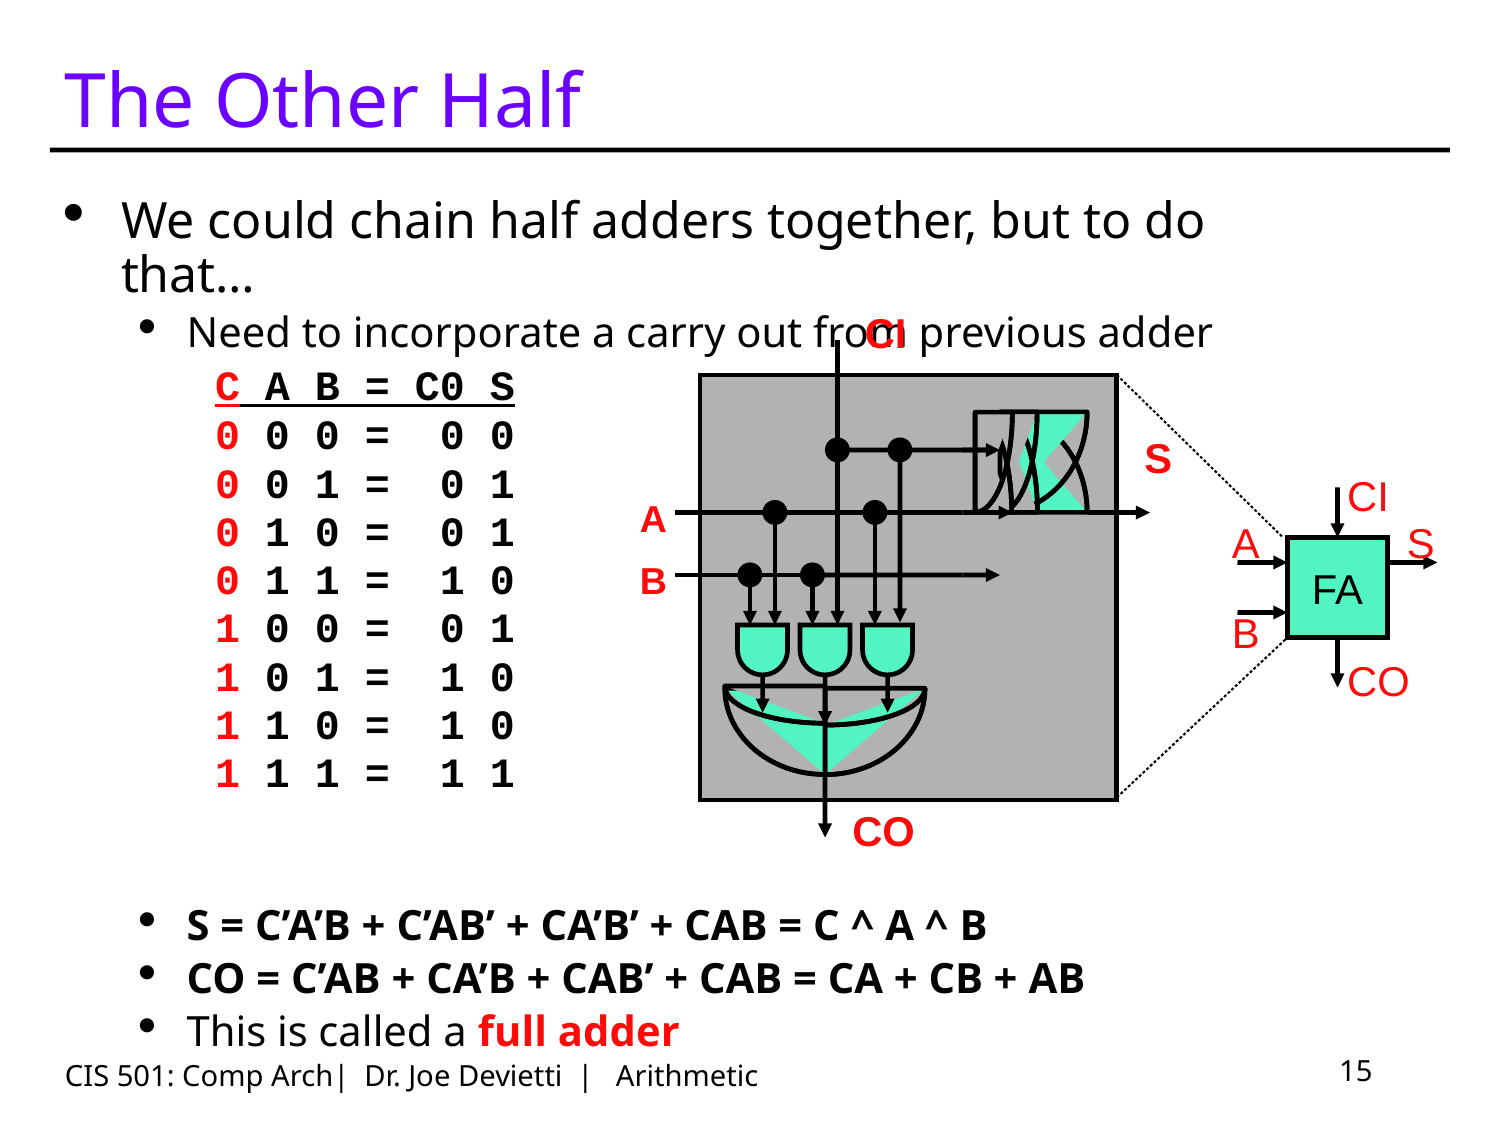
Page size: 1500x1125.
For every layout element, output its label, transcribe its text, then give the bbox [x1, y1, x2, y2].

text_box S [1392, 509, 1450, 575]
text_box <number> [1074, 1049, 1388, 1100]
text_box A [625, 487, 682, 548]
text_box CI [850, 299, 922, 365]
text_box CO [1332, 647, 1425, 713]
text_box B [1217, 599, 1275, 665]
text_box CIS 501: Comp Arch| Dr. Joe Devietti | Arithmetic [49, 1049, 988, 1100]
text_box FA [1287, 537, 1388, 638]
text_box B [625, 549, 682, 610]
text_box [699, 374, 1117, 800]
text_box CO [837, 797, 930, 863]
text_box The Other Half [49, 37, 1363, 150]
text_box CI [1332, 462, 1404, 528]
text_box A [1217, 509, 1275, 575]
text_box We could chain half adders together, but to do that… Need to incorporate a carry out from previous adder C A B = C0 S 0 0 0 = 0 0 0 0 1 = 0 1 0 1 0 = 0 1 0 1 1 = 1 0 1 0 0 = 0 1 1 0 1 = 1 0 1 1 0 = 1 0 1 1 1 = 1 1 S = C’A’B + C’AB’ + CA’B’ + CAB = C ^ A ^ B CO = C’AB + CA’B + CAB’ + CAB = CA + CB + AB This is called a full adder [50, 187, 1338, 1075]
text_box S [1129, 424, 1188, 490]
